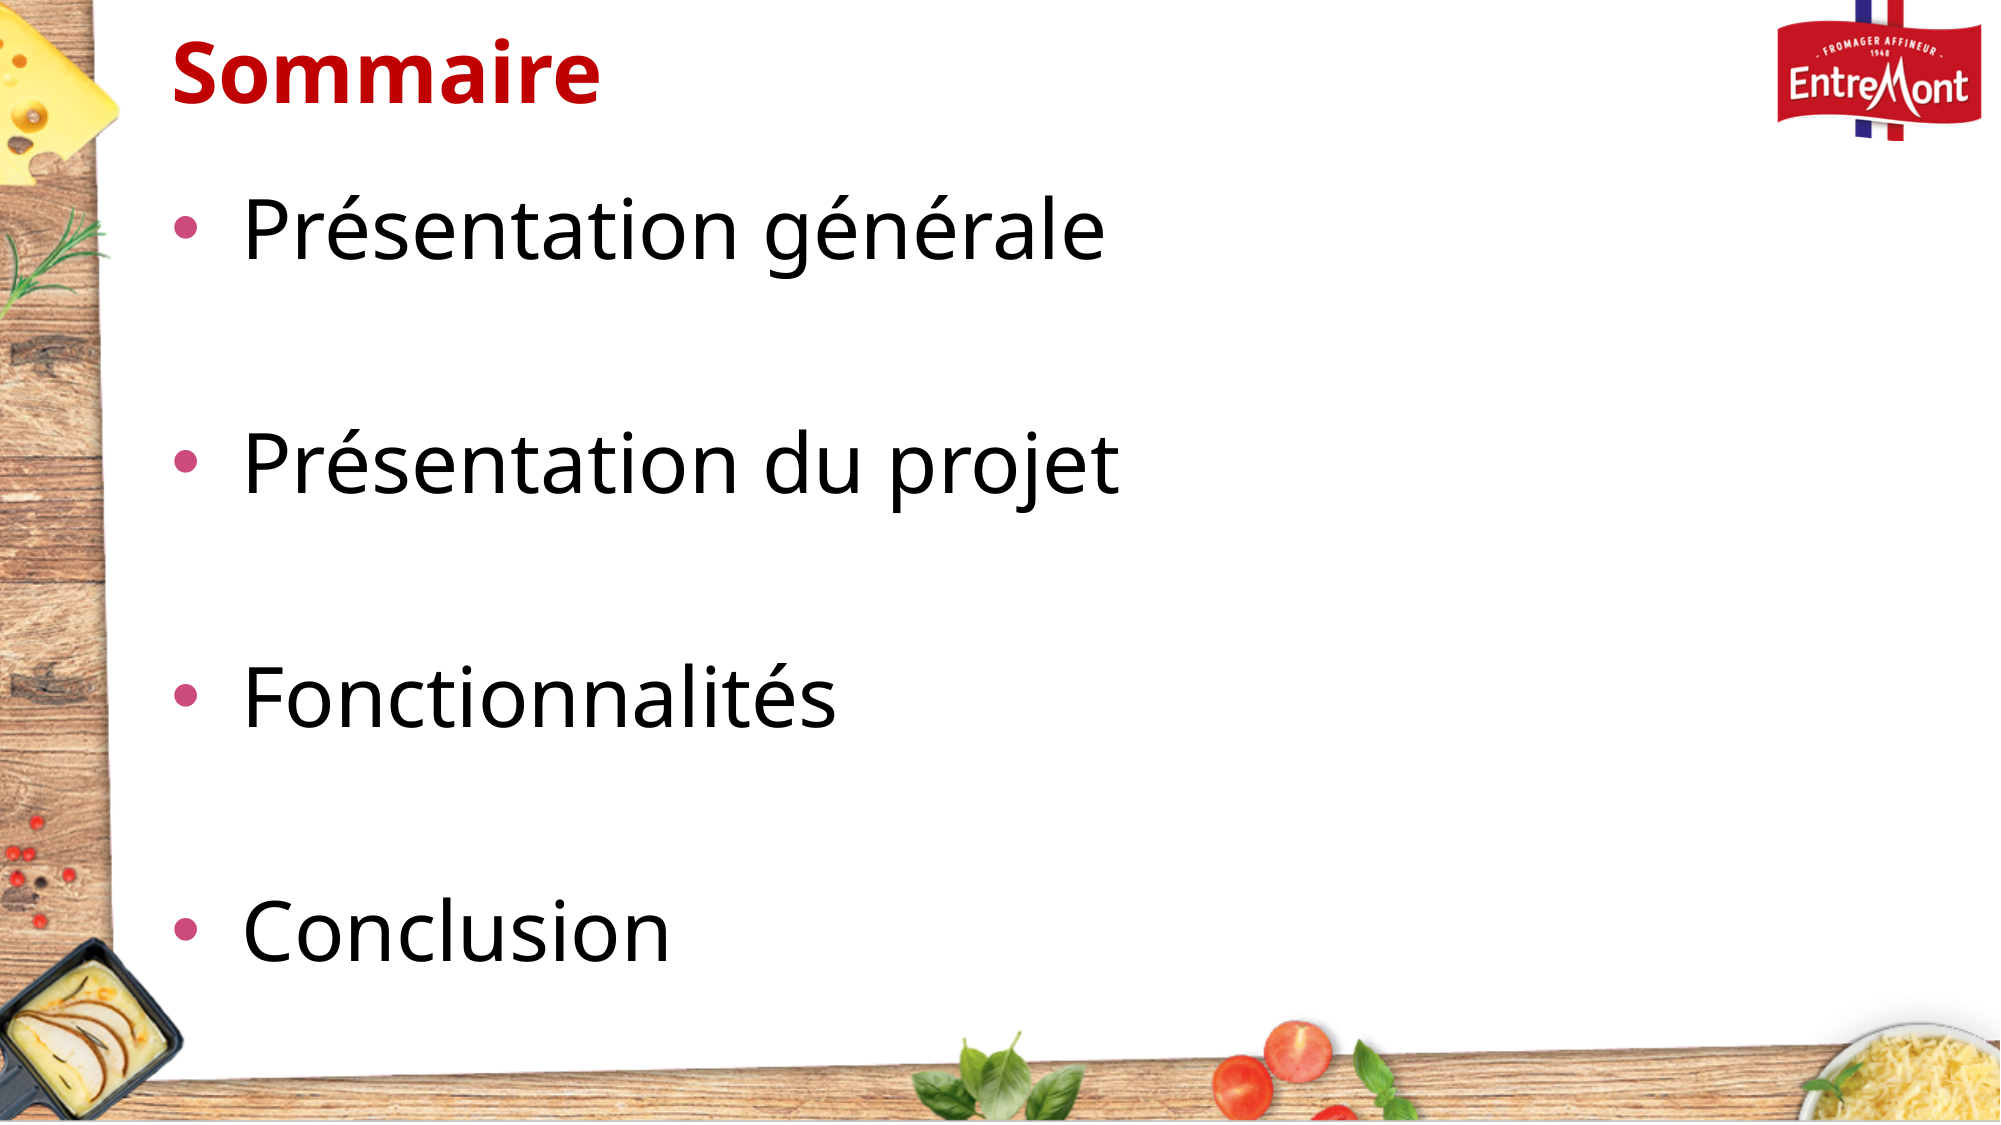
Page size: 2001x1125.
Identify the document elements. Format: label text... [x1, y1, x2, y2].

picture [0, 0, 2000, 1122]
title Sommaire [156, 22, 1744, 130]
text_box Présentation générale Présentation du projet Fonctionnalités Conclusion [156, 168, 2000, 991]
